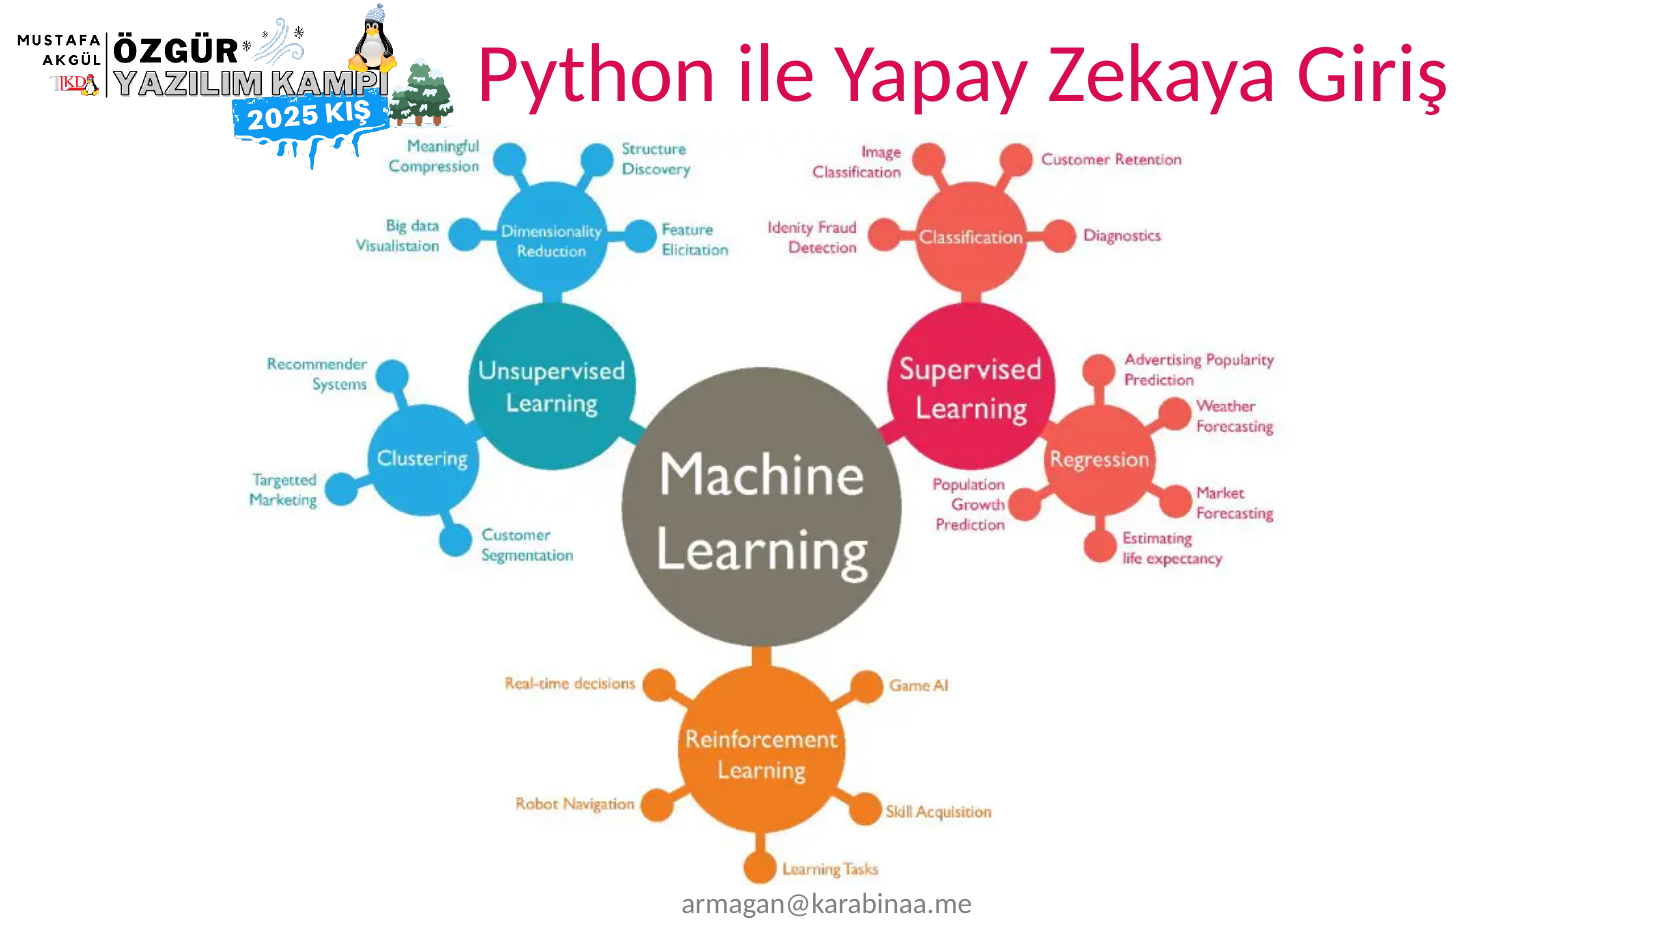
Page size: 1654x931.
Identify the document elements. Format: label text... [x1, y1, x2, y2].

picture [0, 0, 1289, 877]
text_box Python ile Yapay Zekaya Giriş [462, 10, 1654, 126]
text_box armagan@karabinaa.me [0, 877, 1654, 928]
